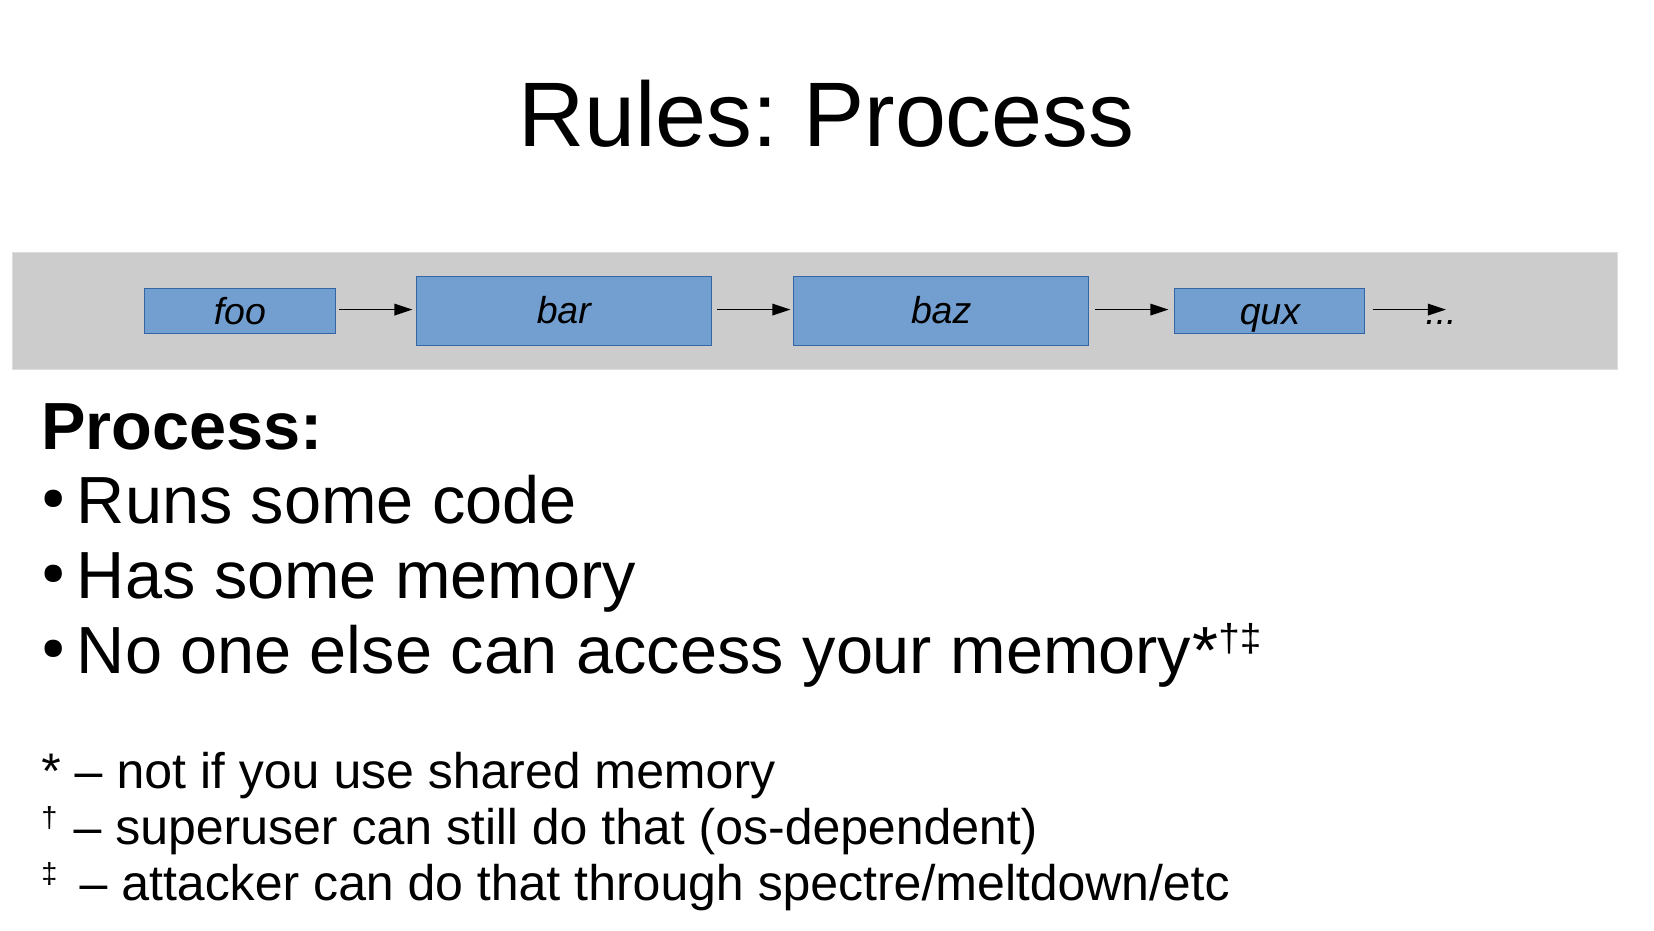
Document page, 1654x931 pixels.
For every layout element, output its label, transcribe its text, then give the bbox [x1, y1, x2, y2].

text_box baz [793, 276, 1089, 346]
text_box foo [144, 288, 336, 334]
subtitle Process: Runs some code Has some memory No one else can access your memory*†‡ * – not if you use shared memory † – superuser can still do that (os-dependent) ‡ – attacker can do that through spectre/meltdown/etc [41, 388, 1530, 911]
title Rules: Process [82, 37, 1571, 193]
text_box bar [416, 276, 712, 346]
text_box ... [1410, 282, 1603, 340]
text_box [12, 252, 1618, 370]
text_box qux [1174, 288, 1365, 334]
